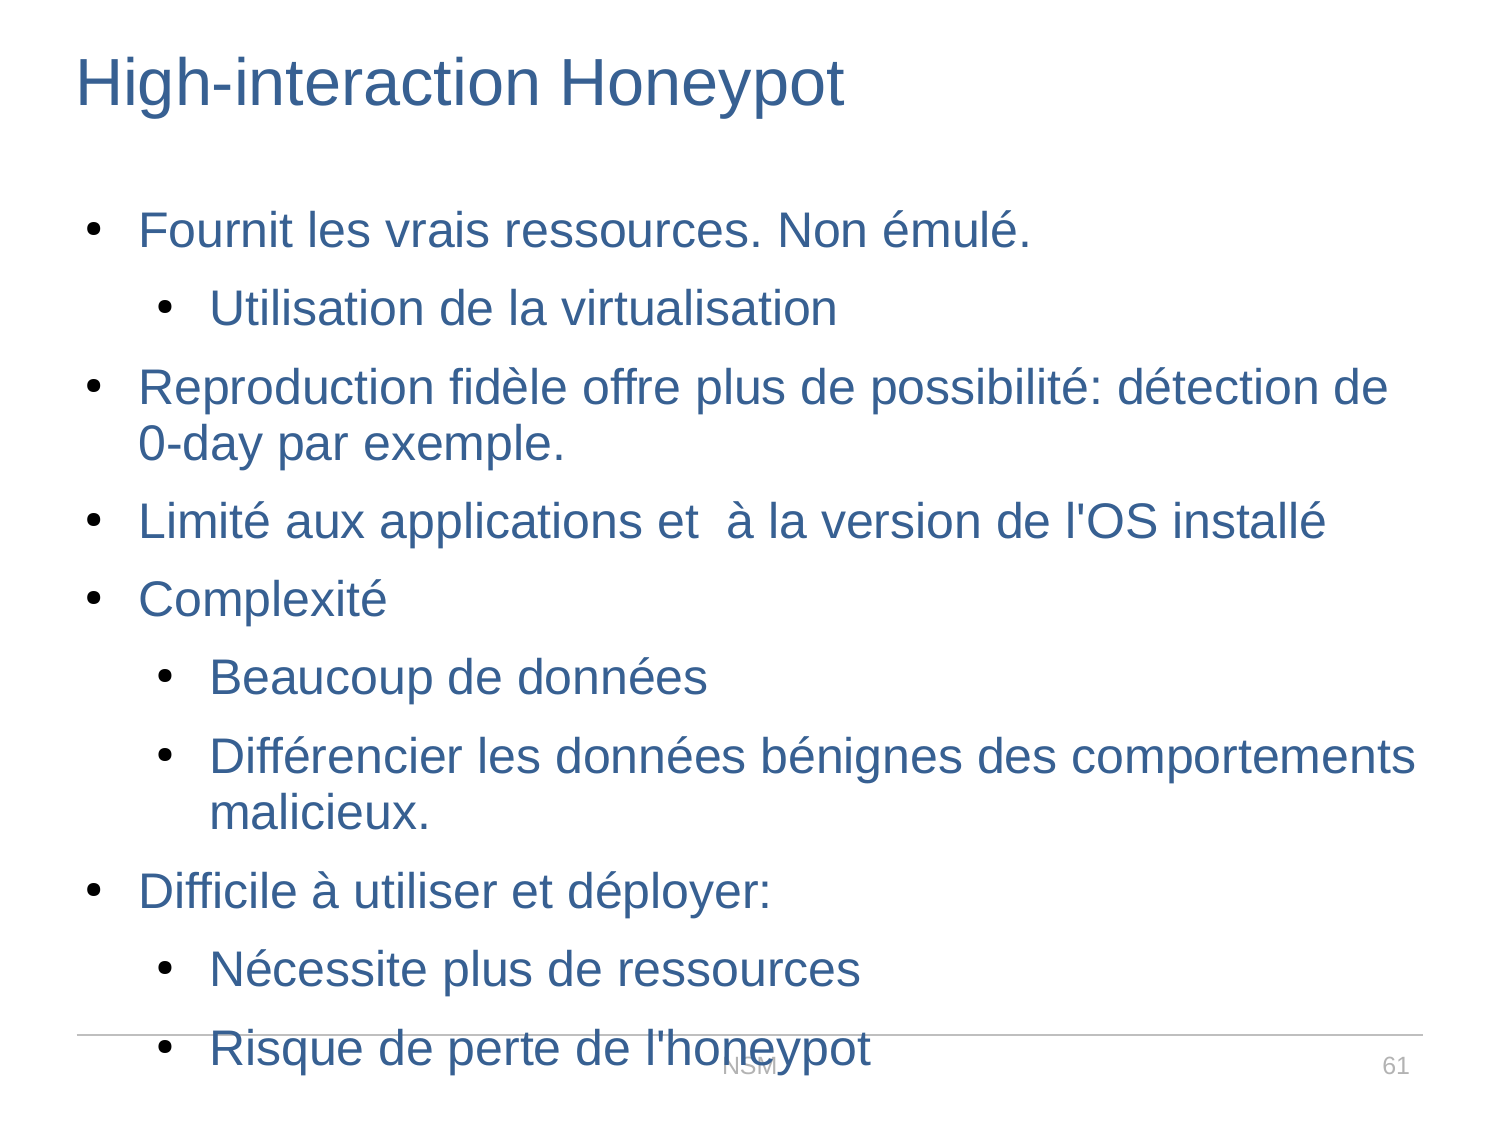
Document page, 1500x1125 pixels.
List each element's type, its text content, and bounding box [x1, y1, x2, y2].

list Fournit les vrais ressources. Non émulé. Utilisation de la virtualisation Reproduction fidèle offre plus de possibilité: détection de 0-day par exemple. Limité aux applications et à la version de l'OS installé Complexité Beaucoup de données Différencier les données bénignes des comportements malicieux. Difficile à utiliser et déployer: Nécessite plus de ressources Risque de perte de l'honeypot [67, 202, 1418, 1082]
title High-interaction Honeypot [75, 45, 1425, 233]
